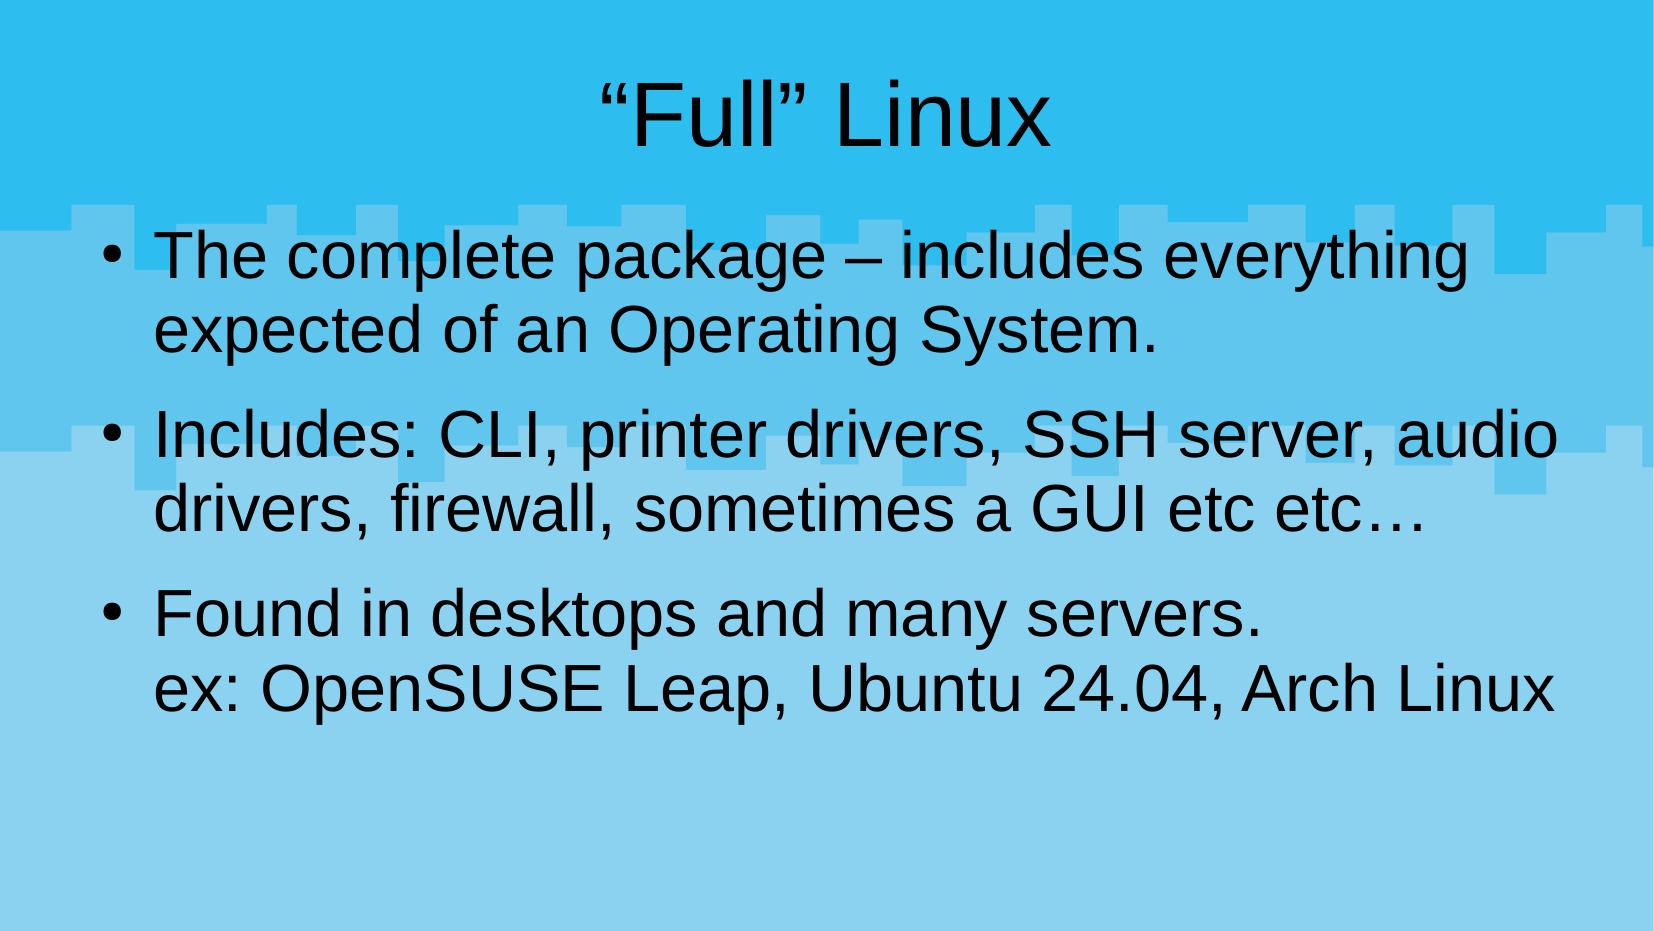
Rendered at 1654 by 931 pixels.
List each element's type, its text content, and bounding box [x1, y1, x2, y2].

title “Full” Linux [82, 37, 1571, 193]
list The complete package – includes everything expected of an Operating System. Includes: CLI, printer drivers, SSH server, audio drivers, firewall, sometimes a GUI etc etc… Found in desktops and many servers. ex: OpenSUSE Leap, Ubuntu 24.04, Arch Linux [82, 217, 1571, 857]
picture [0, 0, 1654, 931]
